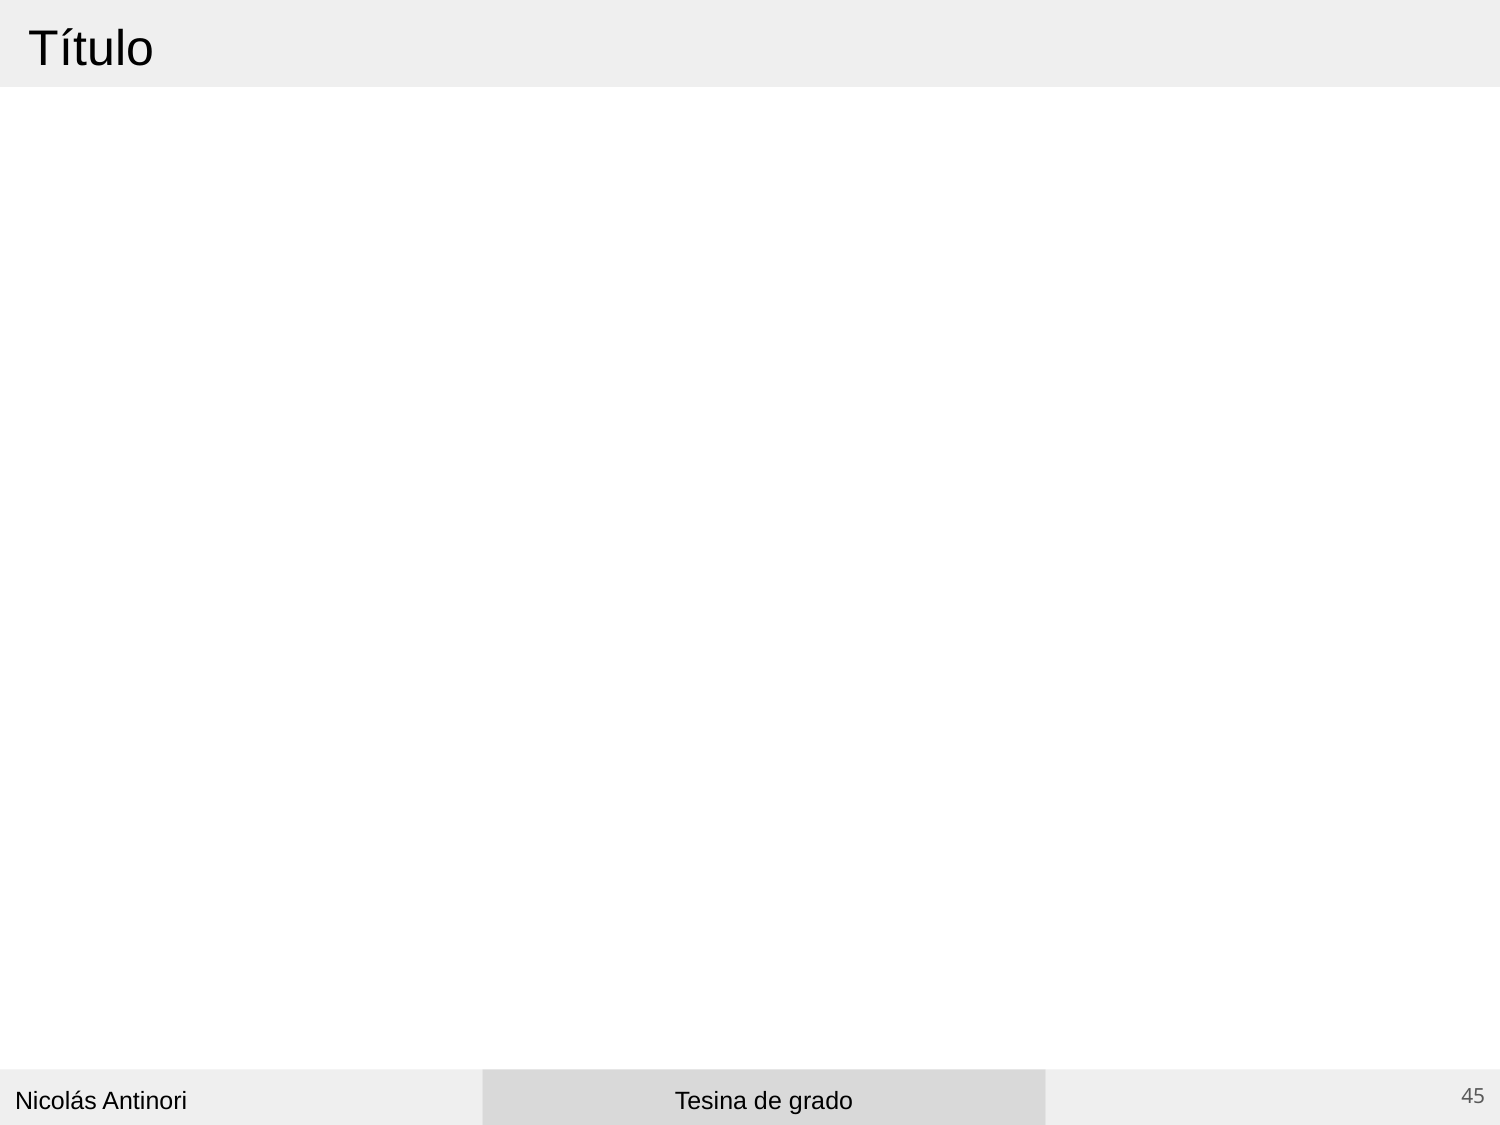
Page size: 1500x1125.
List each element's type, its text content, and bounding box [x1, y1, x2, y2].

text_box Nicolás Antinori [0, 1069, 482, 1125]
slide_number <number> [1046, 1069, 1500, 1125]
text_box Título [0, 0, 1500, 87]
text_box Tesina de grado [482, 1069, 1046, 1125]
